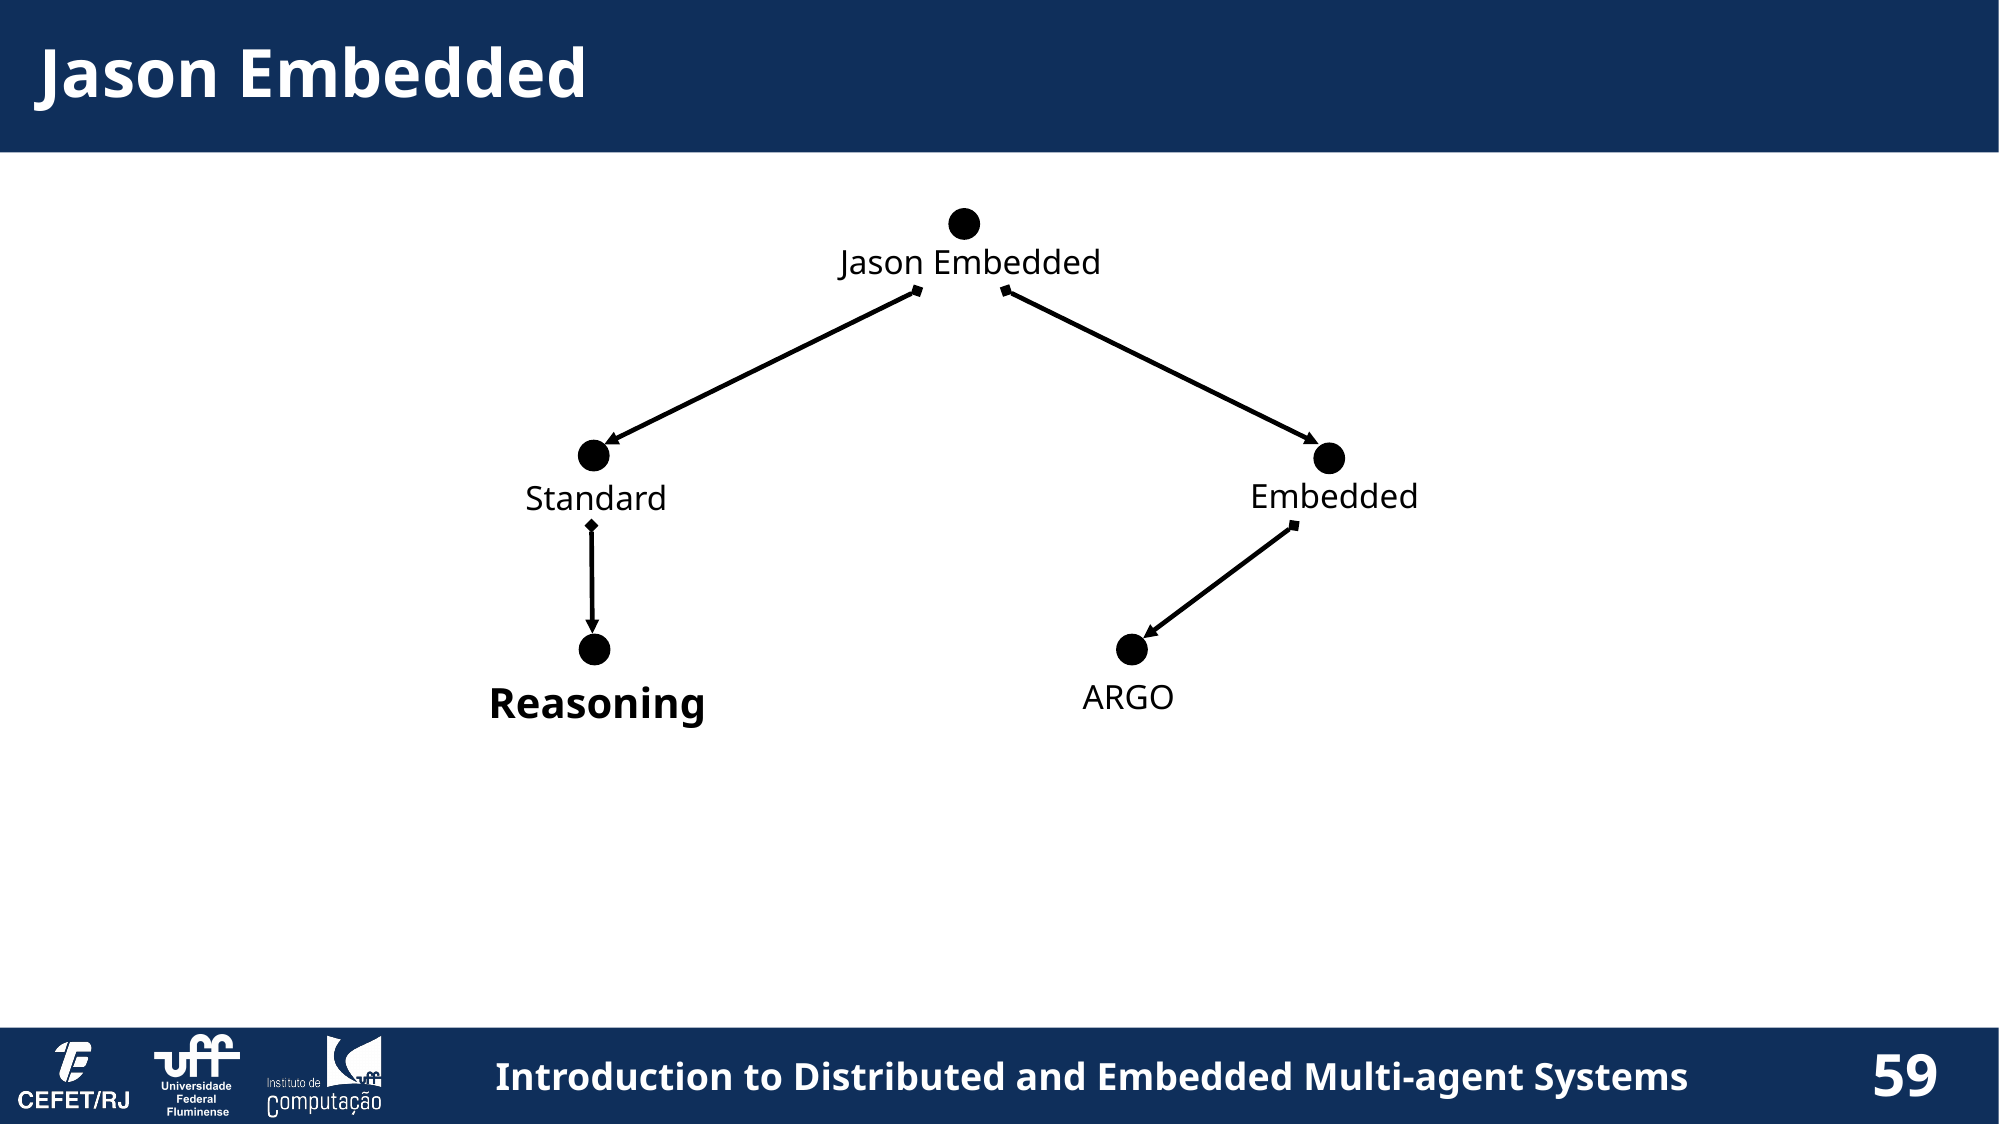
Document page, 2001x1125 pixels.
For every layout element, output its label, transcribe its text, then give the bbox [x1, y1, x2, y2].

text_box [577, 439, 610, 469]
text_box Jason Embedded [825, 233, 1117, 289]
text_box [578, 633, 611, 666]
text_box Jason Embedded [25, 23, 1999, 119]
text_box Reasoning [473, 669, 722, 734]
text_box [1313, 442, 1346, 475]
text_box [948, 208, 981, 233]
picture [265, 1033, 383, 1118]
text_box ARGO [1067, 669, 1190, 724]
picture [18, 1021, 129, 1125]
text_box Embedded [1228, 467, 1441, 523]
picture [153, 1033, 241, 1121]
text_box Standard [510, 469, 683, 525]
text_box [1116, 633, 1148, 666]
